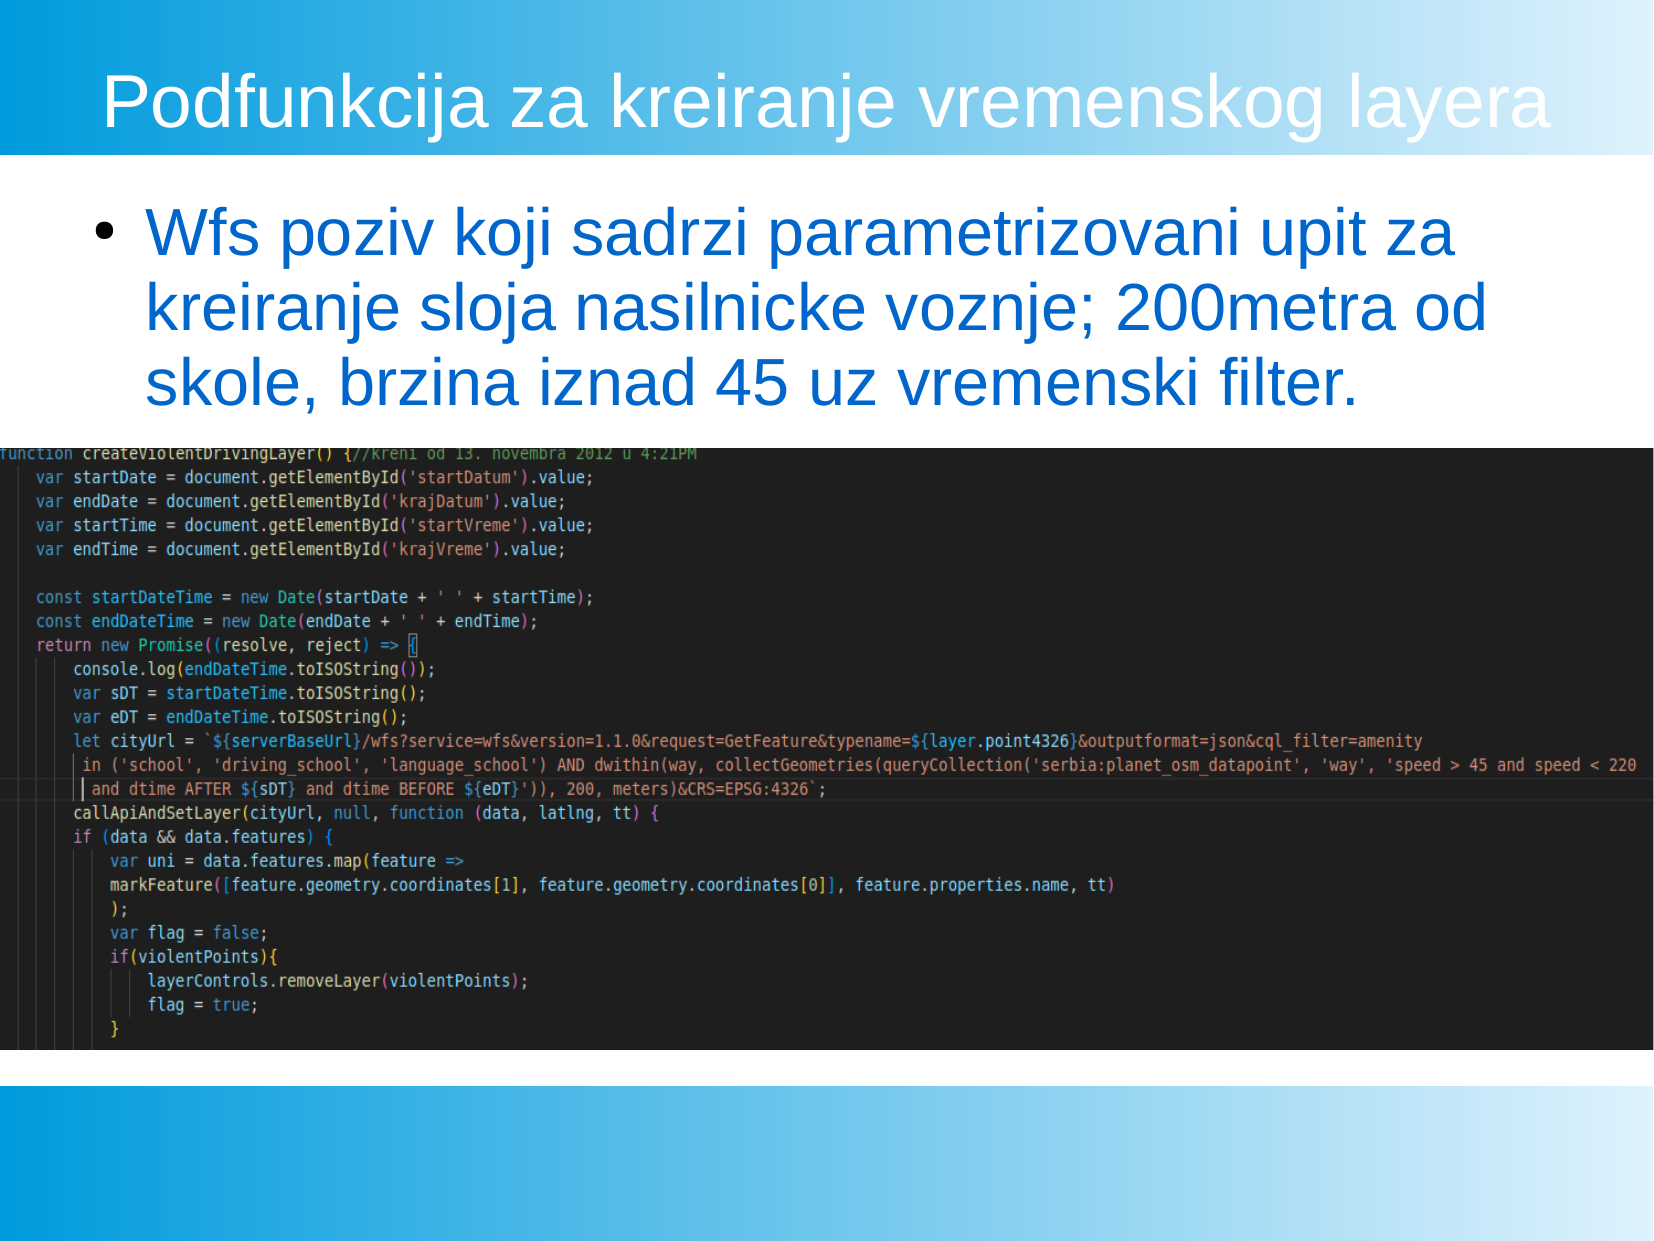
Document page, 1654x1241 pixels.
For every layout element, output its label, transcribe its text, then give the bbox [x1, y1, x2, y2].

picture [0, 448, 1654, 1051]
title Podfunkcija za kreiranje vremenskog layera [82, 49, 1571, 155]
list Wfs poziv koji sadrzi parametrizovani upit za kreiranje sloja nasilnicke voznje; 200metra od skole, brzina iznad 45 uz vremenski filter. [75, 195, 1564, 448]
